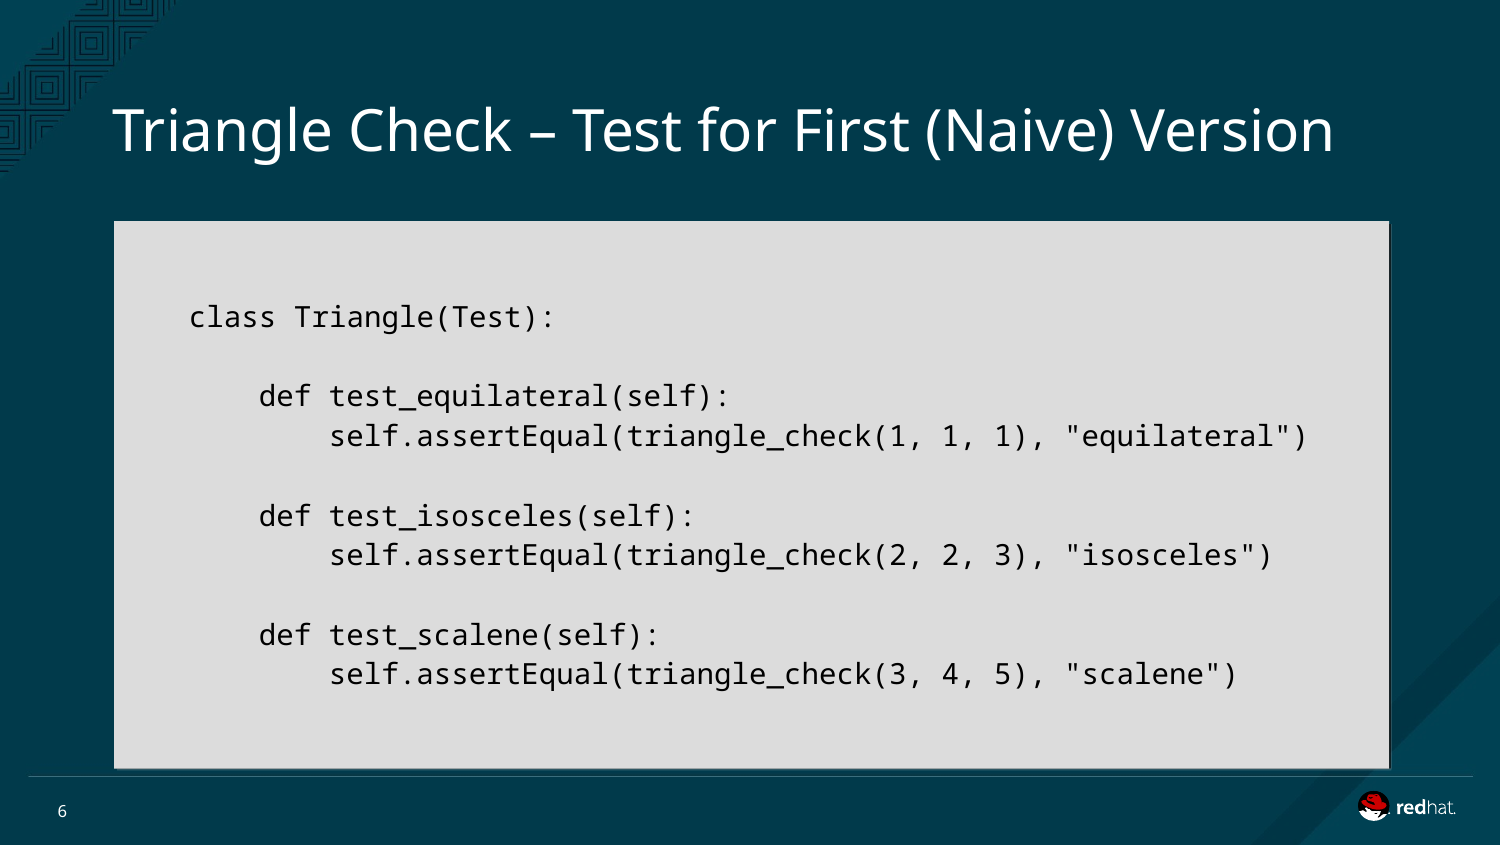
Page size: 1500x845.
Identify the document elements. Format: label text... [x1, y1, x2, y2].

text_box class Triangle(Test): def test_equilateral(self): self.assertEqual(triangle_check(1, 1, 1), "equilateral") def test_isosceles(self): self.assertEqual(triangle_check(2, 2, 3), "isosceles") def test_scalene(self): self.assertEqual(triangle_check(3, 4, 5), "scalene") [114, 221, 1390, 710]
picture [99, 38, 103, 49]
title Triangle Check – Test for First (Naive) Version [112, 0, 1388, 169]
